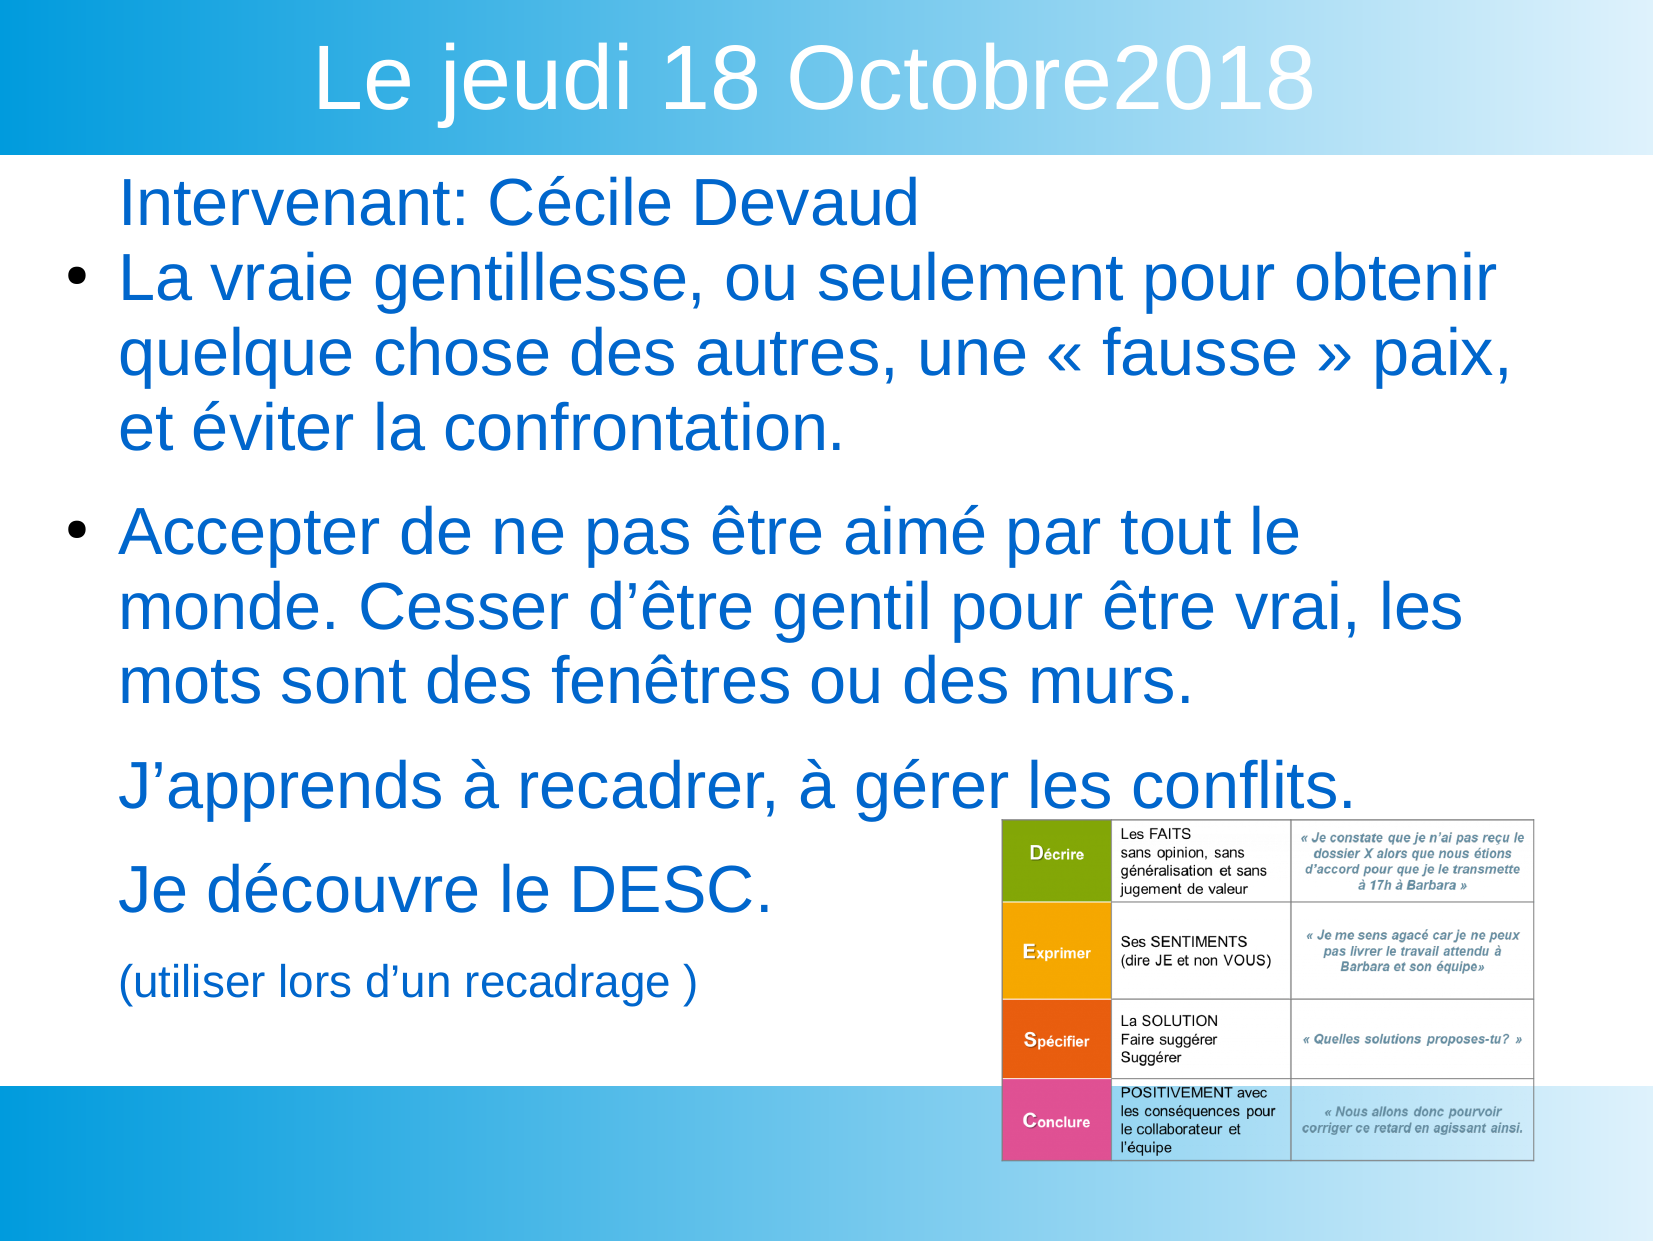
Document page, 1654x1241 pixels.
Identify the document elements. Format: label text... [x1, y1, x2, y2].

title Le jeudi 18 Octobre2018 [70, 25, 1560, 130]
list Intervenant: Cécile Devaud La vraie gentillesse, ou seulement pour obtenir quelque chose des autres, une « fausse » paix, et éviter la confrontation. Accepter de ne pas être aimé par tout le monde. Cesser d’être gentil pour être vrai, les mots sont des fenêtres ou des murs. J’apprends à recadrer, à gérer les conflits. Je découvre le DESC. (utiliser lors d’un recadrage ) [47, 165, 1536, 1015]
picture [1001, 819, 1536, 1165]
